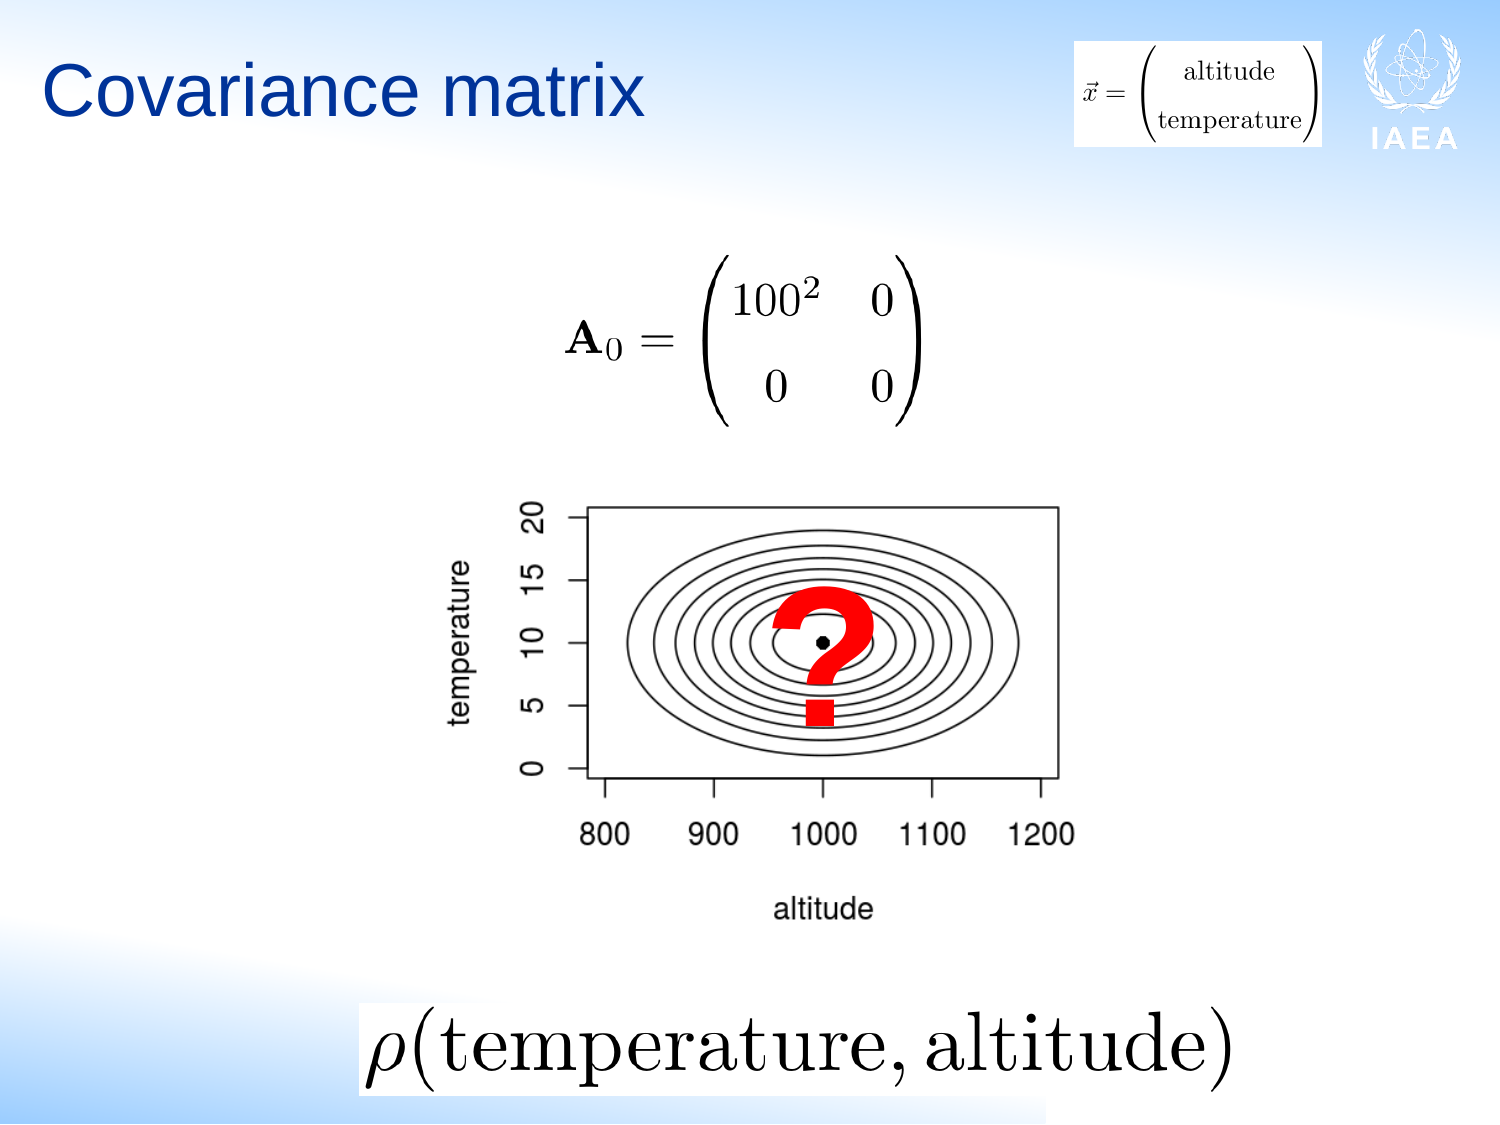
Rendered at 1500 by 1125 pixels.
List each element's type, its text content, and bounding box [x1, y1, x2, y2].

text_box ? [748, 538, 908, 777]
picture [421, 489, 1077, 927]
picture [359, 1003, 1235, 1096]
picture [551, 245, 937, 440]
picture [1074, 41, 1322, 147]
title Covariance matrix [41, 19, 1046, 161]
picture [1363, 29, 1461, 149]
